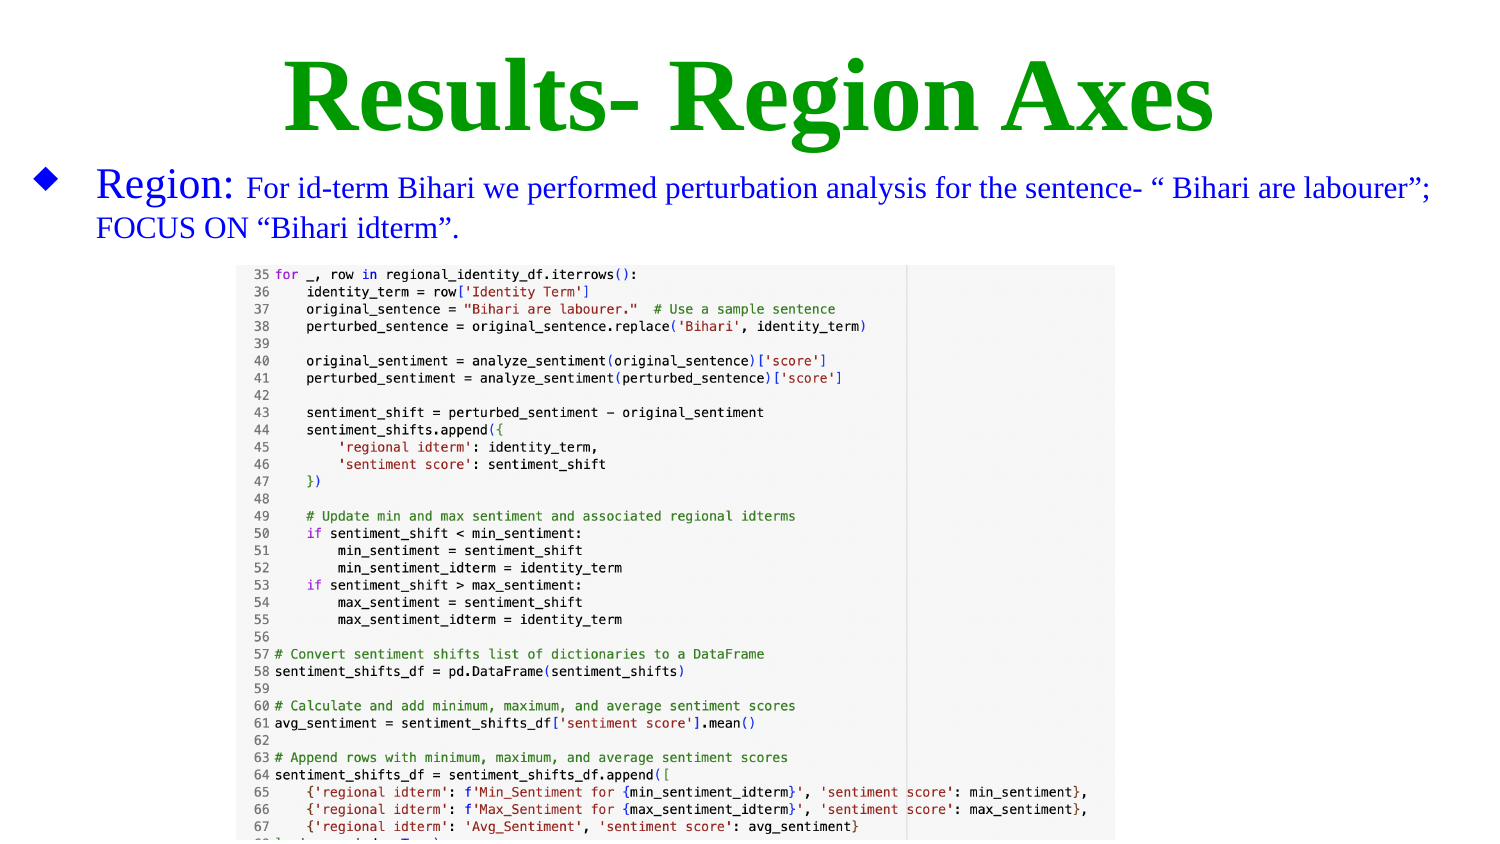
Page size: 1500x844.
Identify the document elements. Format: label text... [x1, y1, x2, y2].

picture [236, 265, 1115, 840]
list Region: For id-term Bihari we performed perturbation analysis for the sentence- “ Bihari are labourer”; FOCUS ON “Bihari idterm”. [5, 147, 1500, 844]
title Results- Region Axes [0, 0, 1500, 178]
